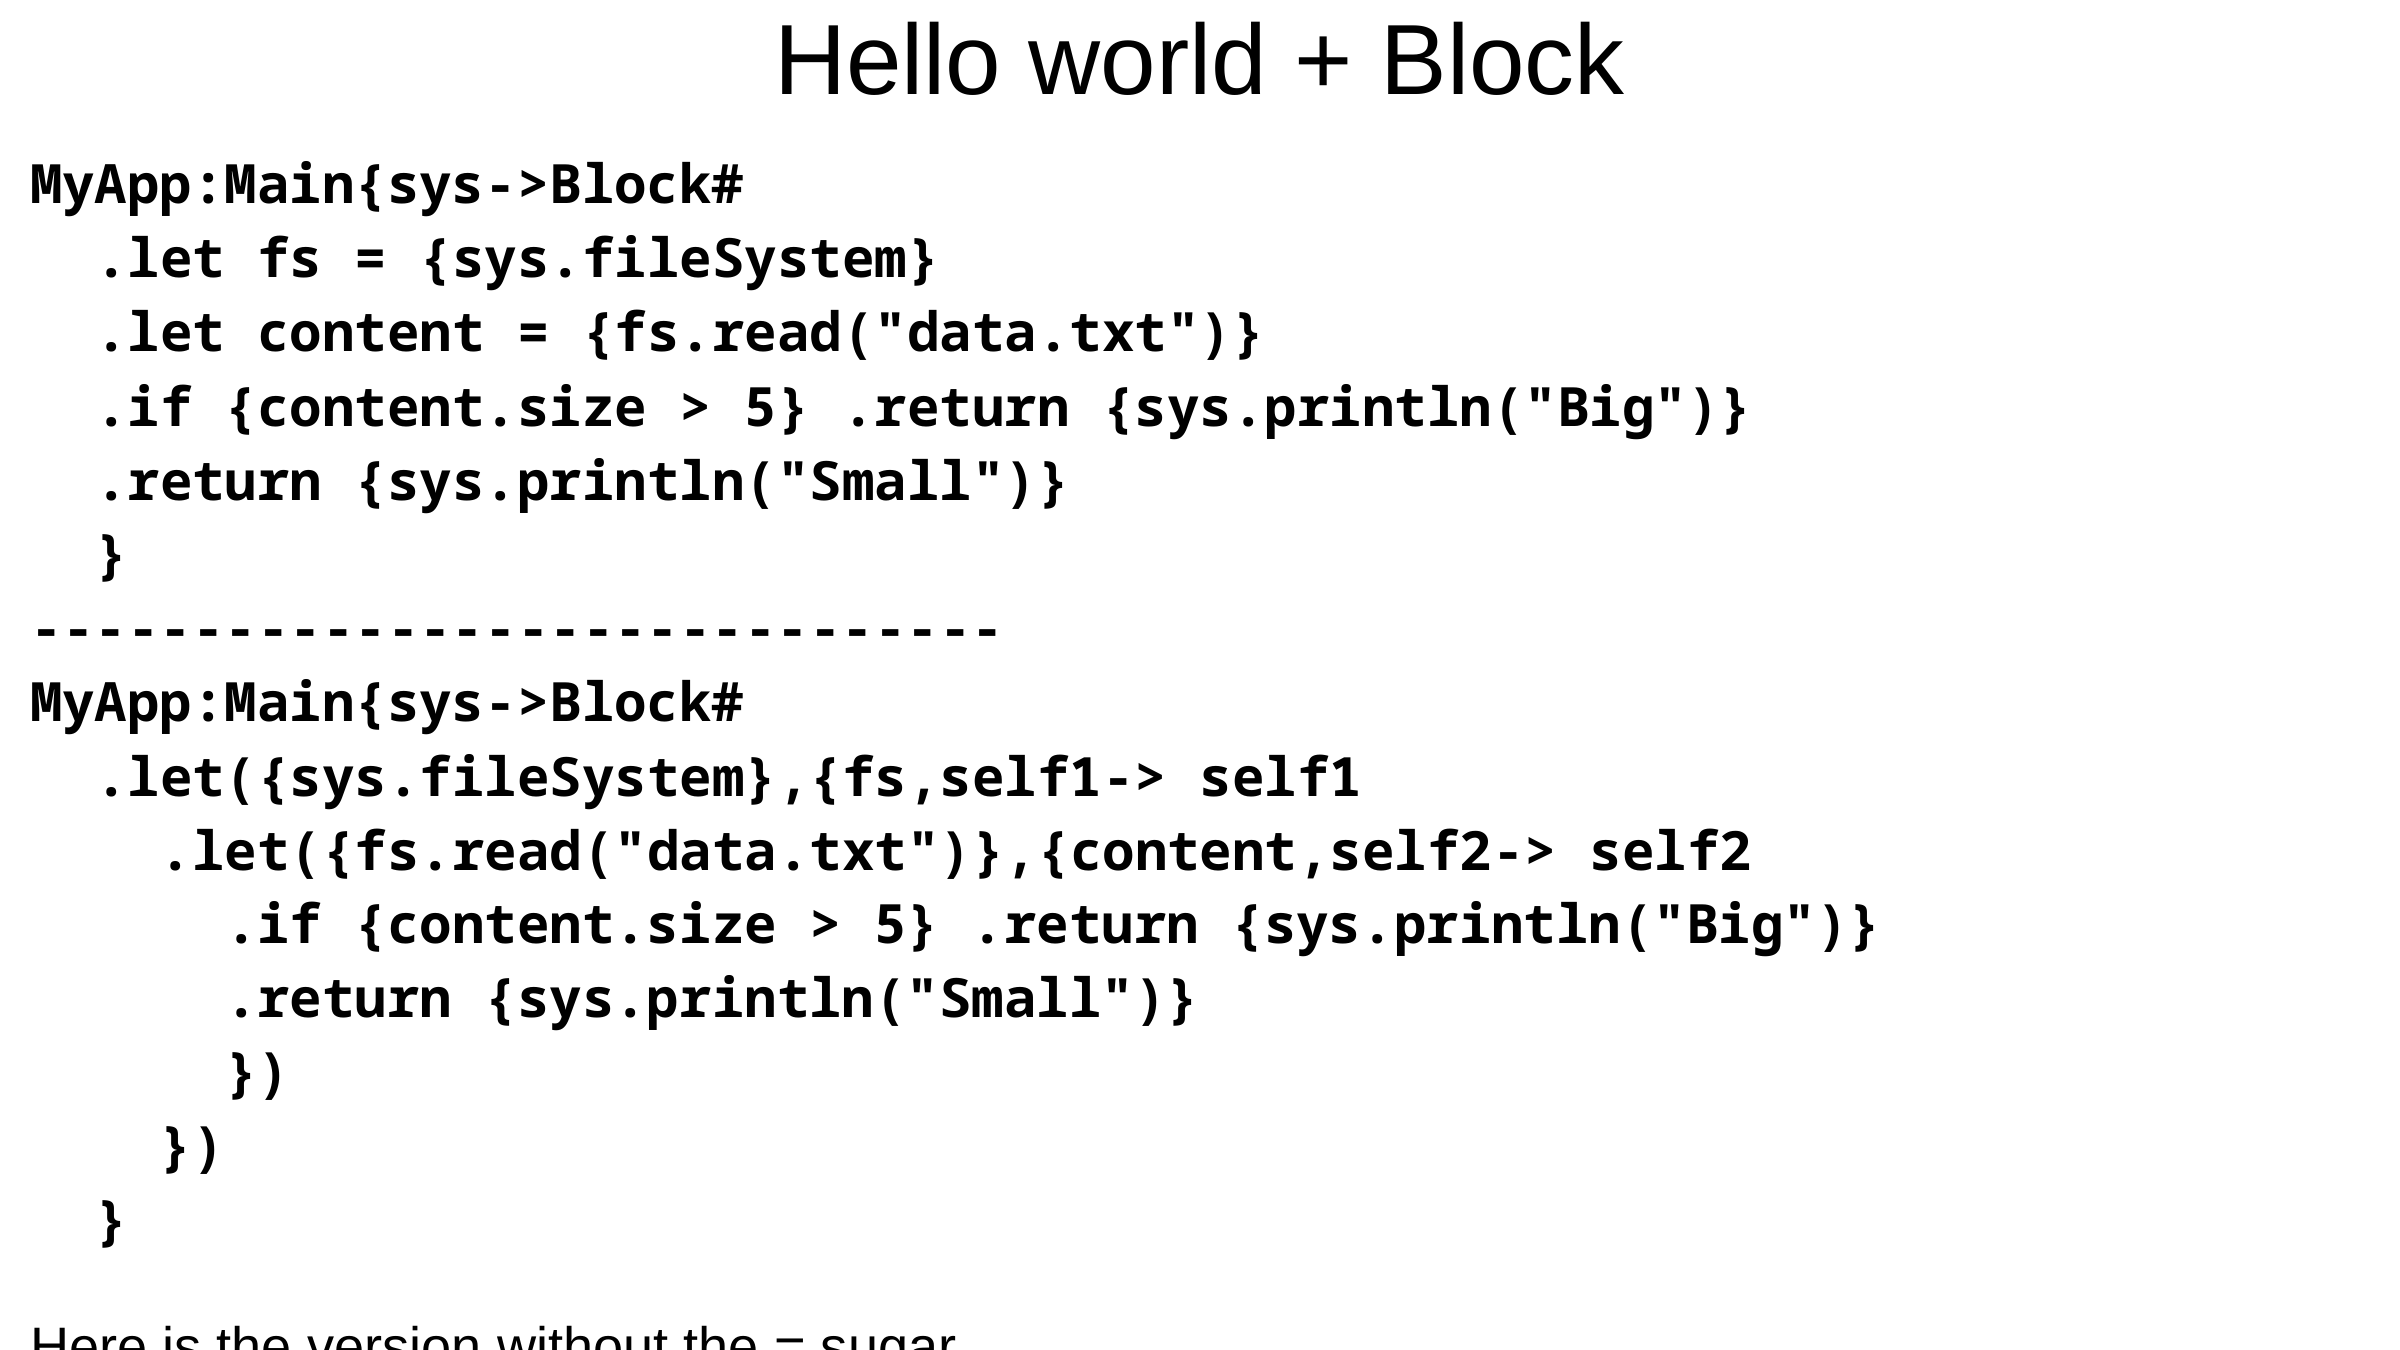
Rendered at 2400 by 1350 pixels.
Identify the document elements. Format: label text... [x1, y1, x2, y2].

text_box MyApp:Main{sys->Block# .let fs = {sys.fileSystem} .let content = {fs.read("data.txt")} .if {content.size > 5} .return {sys.println("Big")} .return {sys.println("Small")} } ------------------------------ MyApp:Main{sys->Block# .let({sys.fileSystem},{fs,self1-> self1 .let({fs.read("data.txt")},{content,self2-> self2 .if {content.size > 5} .return {sys.println("Big")} .return {sys.println("Small")} }) }) } Here is the version without the = sugar. As you can see, local variables are encoded with nested object literals. [15, 138, 2389, 1336]
title Hello world + Block [120, 0, 2280, 138]
